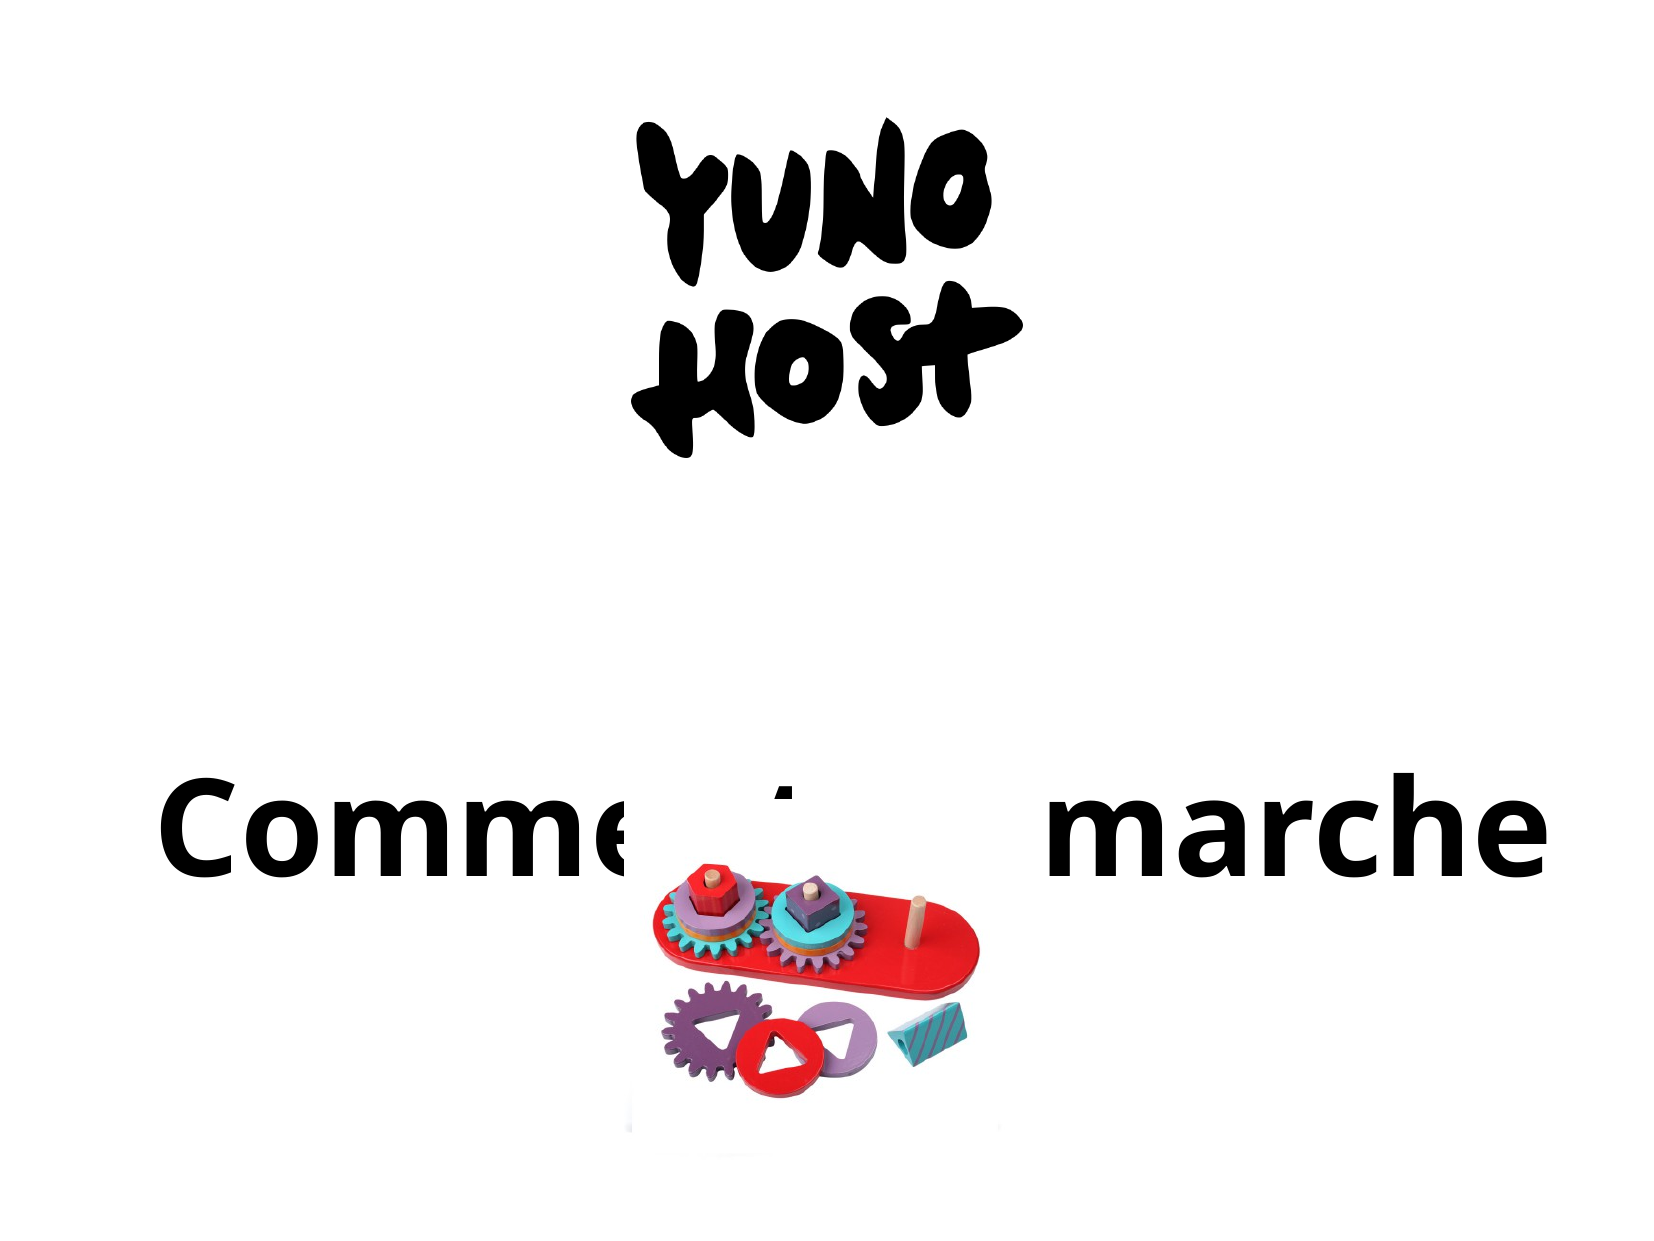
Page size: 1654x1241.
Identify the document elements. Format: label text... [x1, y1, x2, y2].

picture [624, 799, 1005, 1160]
list Comment ça marche [82, 525, 1571, 960]
picture [631, 117, 1023, 458]
